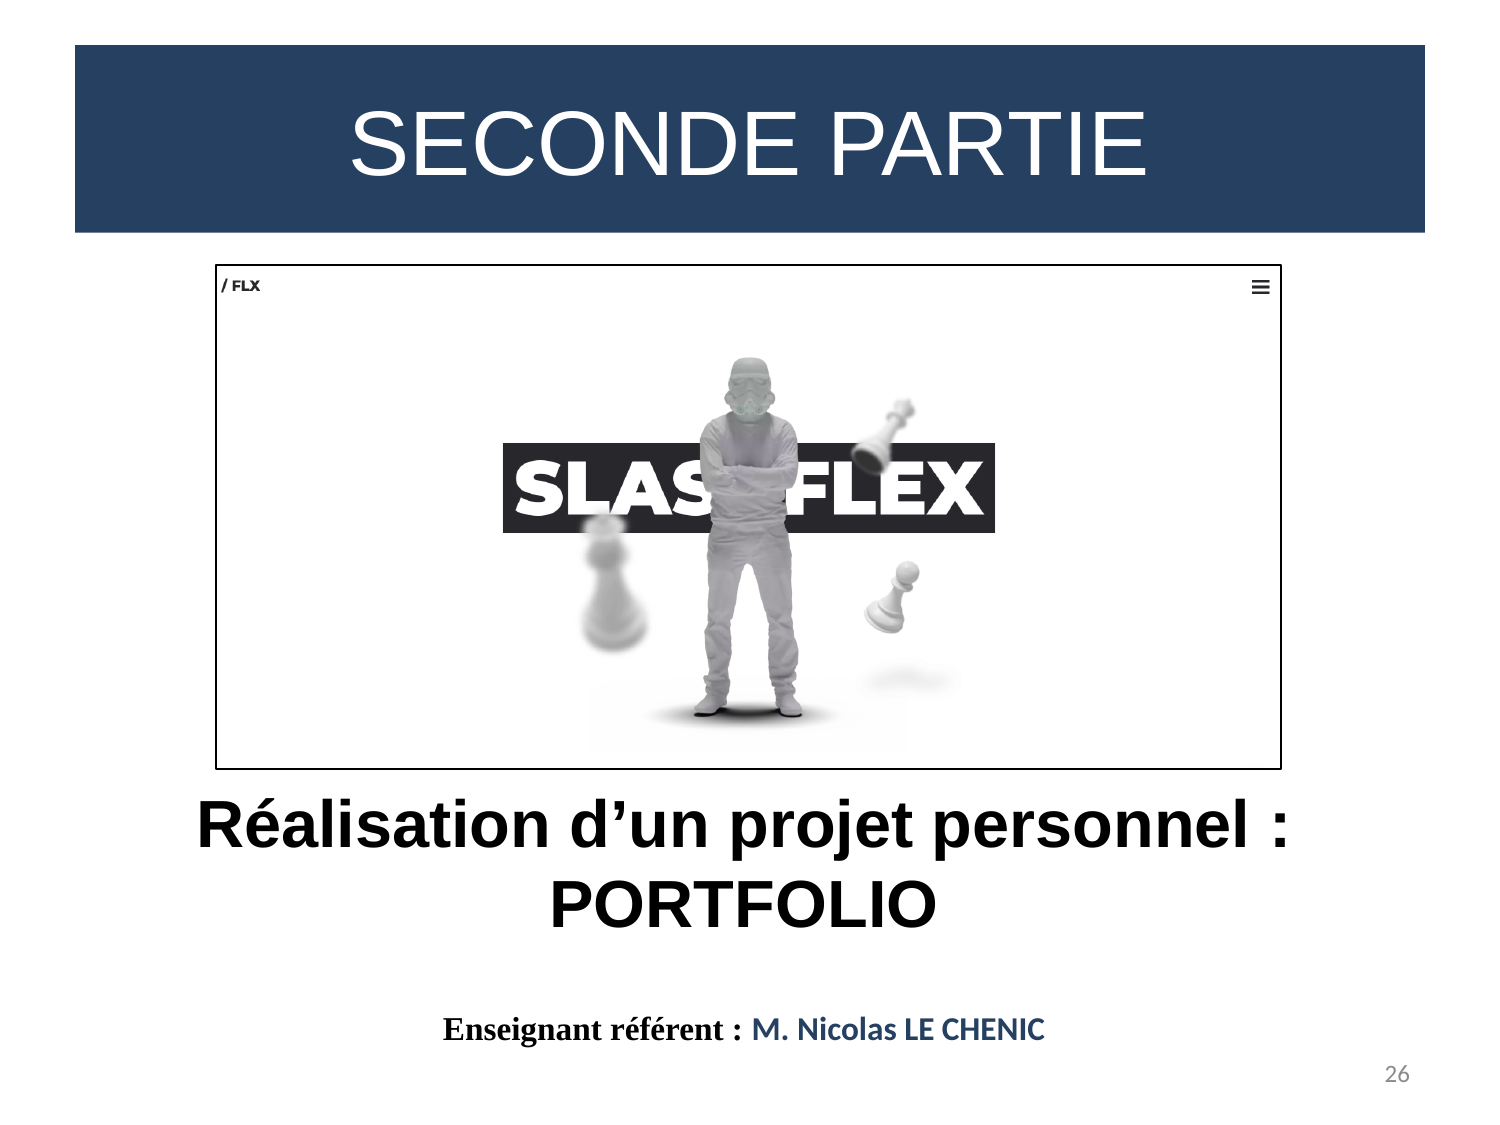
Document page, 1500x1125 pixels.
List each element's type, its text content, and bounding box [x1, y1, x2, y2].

picture [217, 265, 1280, 768]
title SECONDE PARTIE [75, 45, 1425, 233]
text_box Réalisation d’un projet personnel : PORTFOLIO Enseignant référent : M. Nicolas LE CHENIC [106, 773, 1382, 1093]
